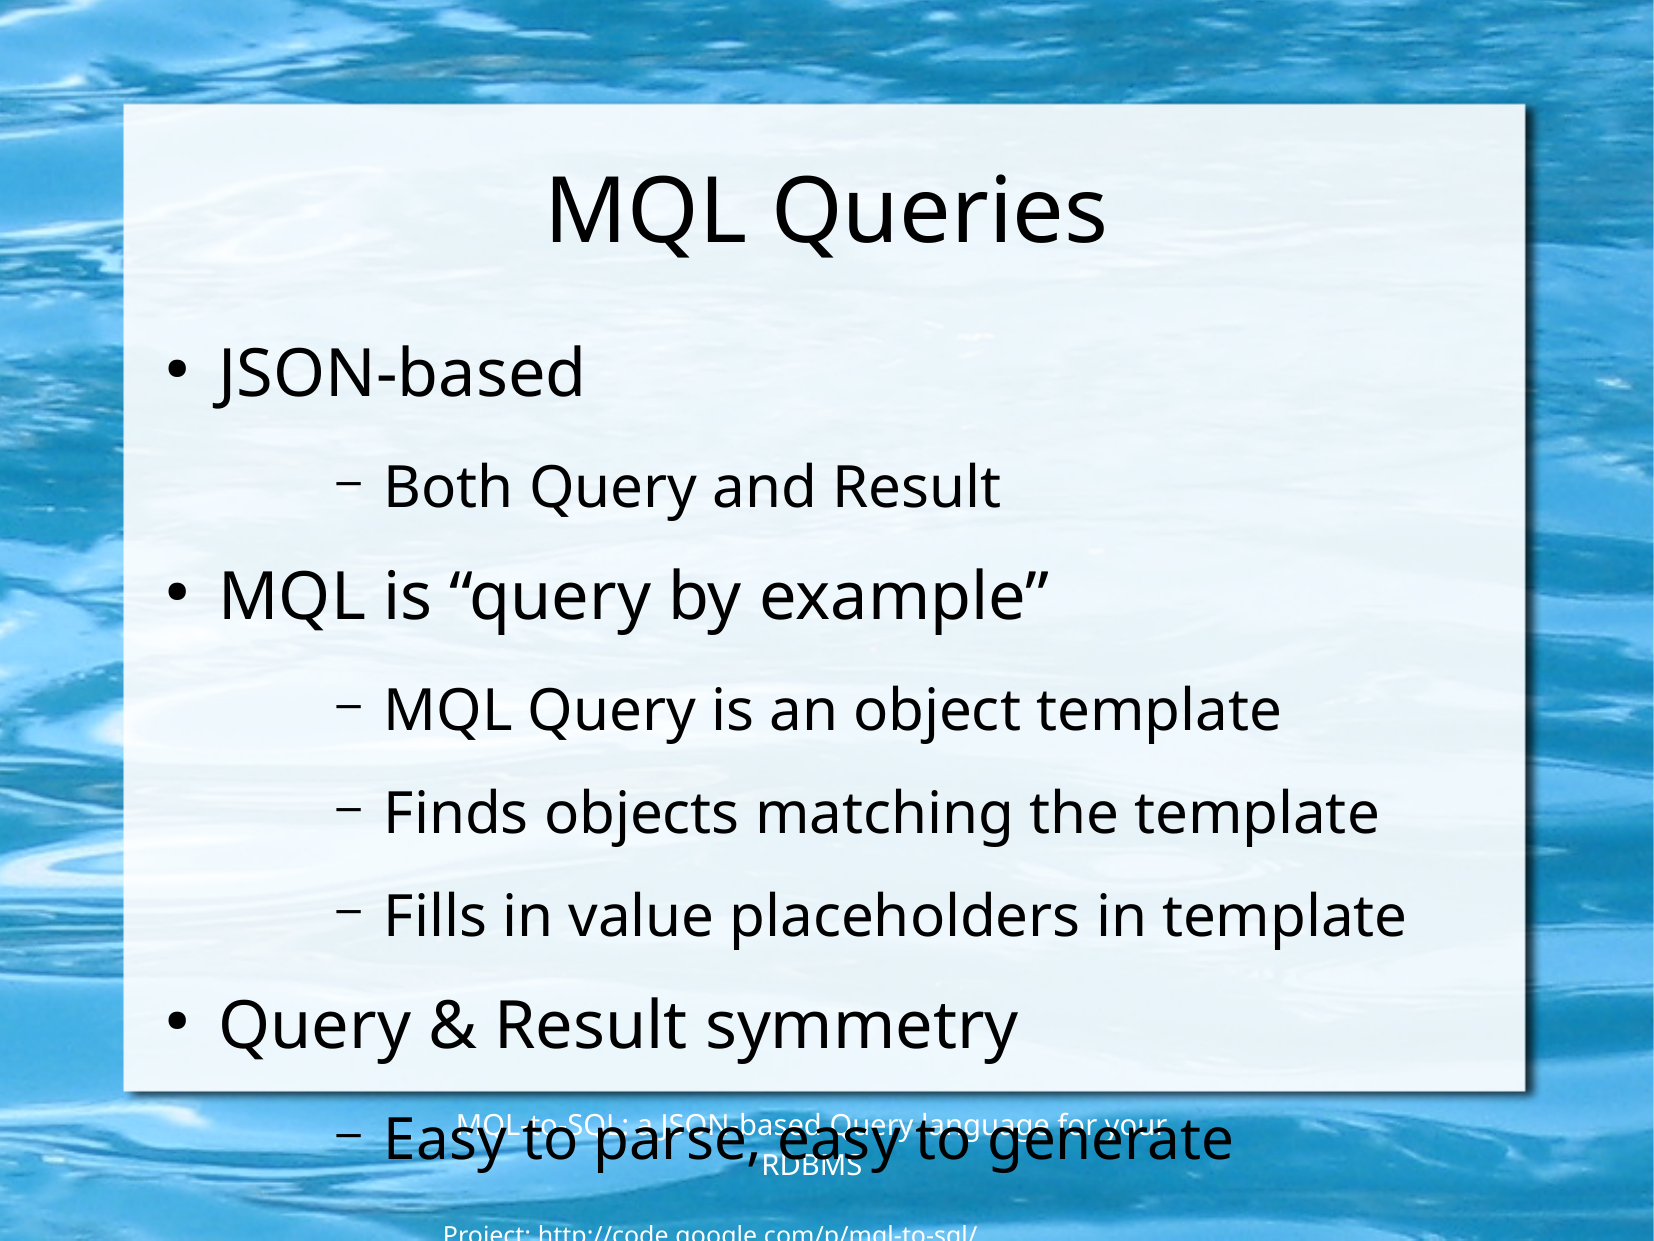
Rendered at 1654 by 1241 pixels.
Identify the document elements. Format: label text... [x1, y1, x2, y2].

picture [795, 1232, 802, 1241]
picture [541, 1232, 548, 1241]
picture [679, 1232, 686, 1241]
title MQL Queries [147, 118, 1506, 296]
picture [780, 1232, 787, 1241]
picture [628, 1232, 635, 1241]
picture [876, 1232, 883, 1241]
picture [914, 1232, 921, 1241]
picture [471, 1232, 478, 1241]
picture [447, 1228, 454, 1235]
picture [0, 0, 1654, 1241]
picture [694, 1232, 701, 1241]
picture [950, 1232, 957, 1241]
picture [861, 1232, 867, 1241]
picture [852, 1232, 859, 1241]
picture [804, 1232, 810, 1241]
picture [827, 1232, 835, 1241]
picture [710, 1232, 717, 1241]
list JSON-based Both Query and Result MQL is “query by example” MQL Query is an object template Finds objects matching the template Fills in value placeholders in template Query & Result symmetry Easy to parse, easy to generate [147, 324, 1506, 1080]
picture [643, 1232, 650, 1241]
picture [575, 1232, 583, 1241]
picture [725, 1232, 732, 1241]
